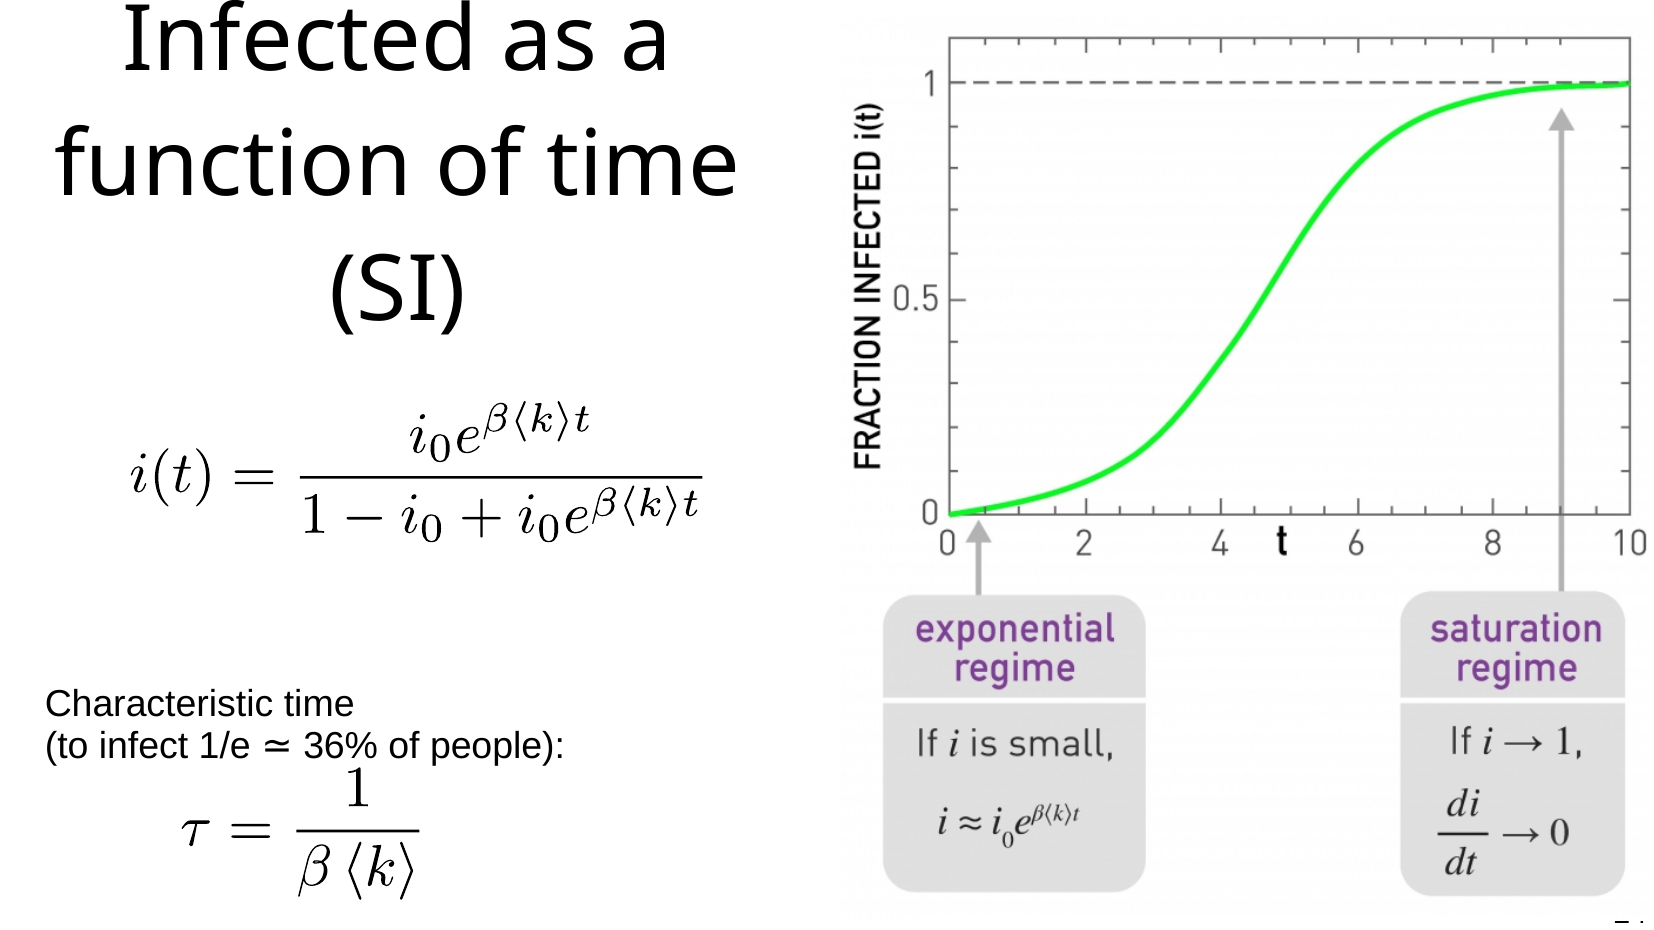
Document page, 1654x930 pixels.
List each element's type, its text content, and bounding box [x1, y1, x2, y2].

text_box [180, 767, 420, 901]
text_box [129, 400, 703, 543]
title Infected as a function of time (SI) [0, 0, 796, 321]
text_box Characteristic time (to infect 1/e ≃ 36% of people): [30, 675, 601, 774]
picture [839, 15, 1650, 921]
